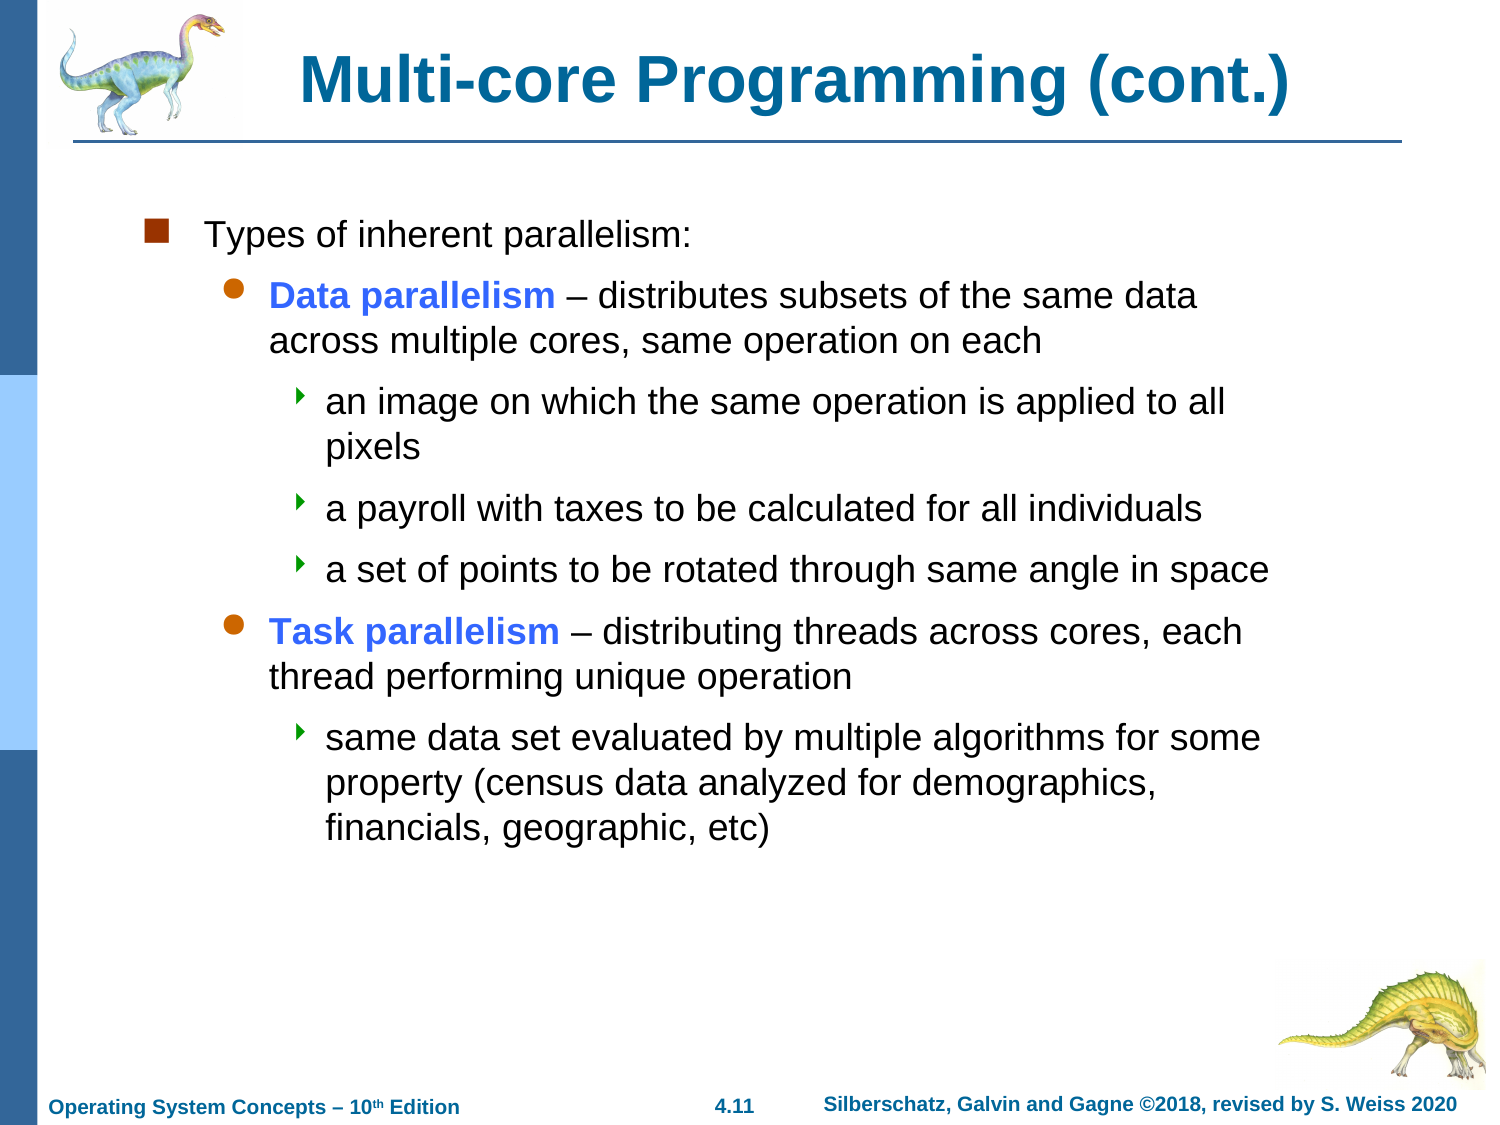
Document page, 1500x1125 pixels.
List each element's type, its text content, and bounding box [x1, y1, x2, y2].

list Types of inherent parallelism: Data parallelism – distributes subsets of the same data across multiple cores, same operation on each an image on which the same operation is applied to all pixels a payroll with taxes to be calculated for all individuals a set of points to be rotated through same angle in space Task parallelism – distributing threads across cores, each thread performing unique operation same data set evaluated by multiple algorithms for some property (census data analyzed for demographics, financials, geographic, etc) [132, 202, 1307, 946]
picture [46, 0, 243, 149]
picture [1275, 959, 1486, 1090]
picture [1140, 1096, 1148, 1101]
title Multi-core Programming (cont.) [166, 28, 1425, 124]
